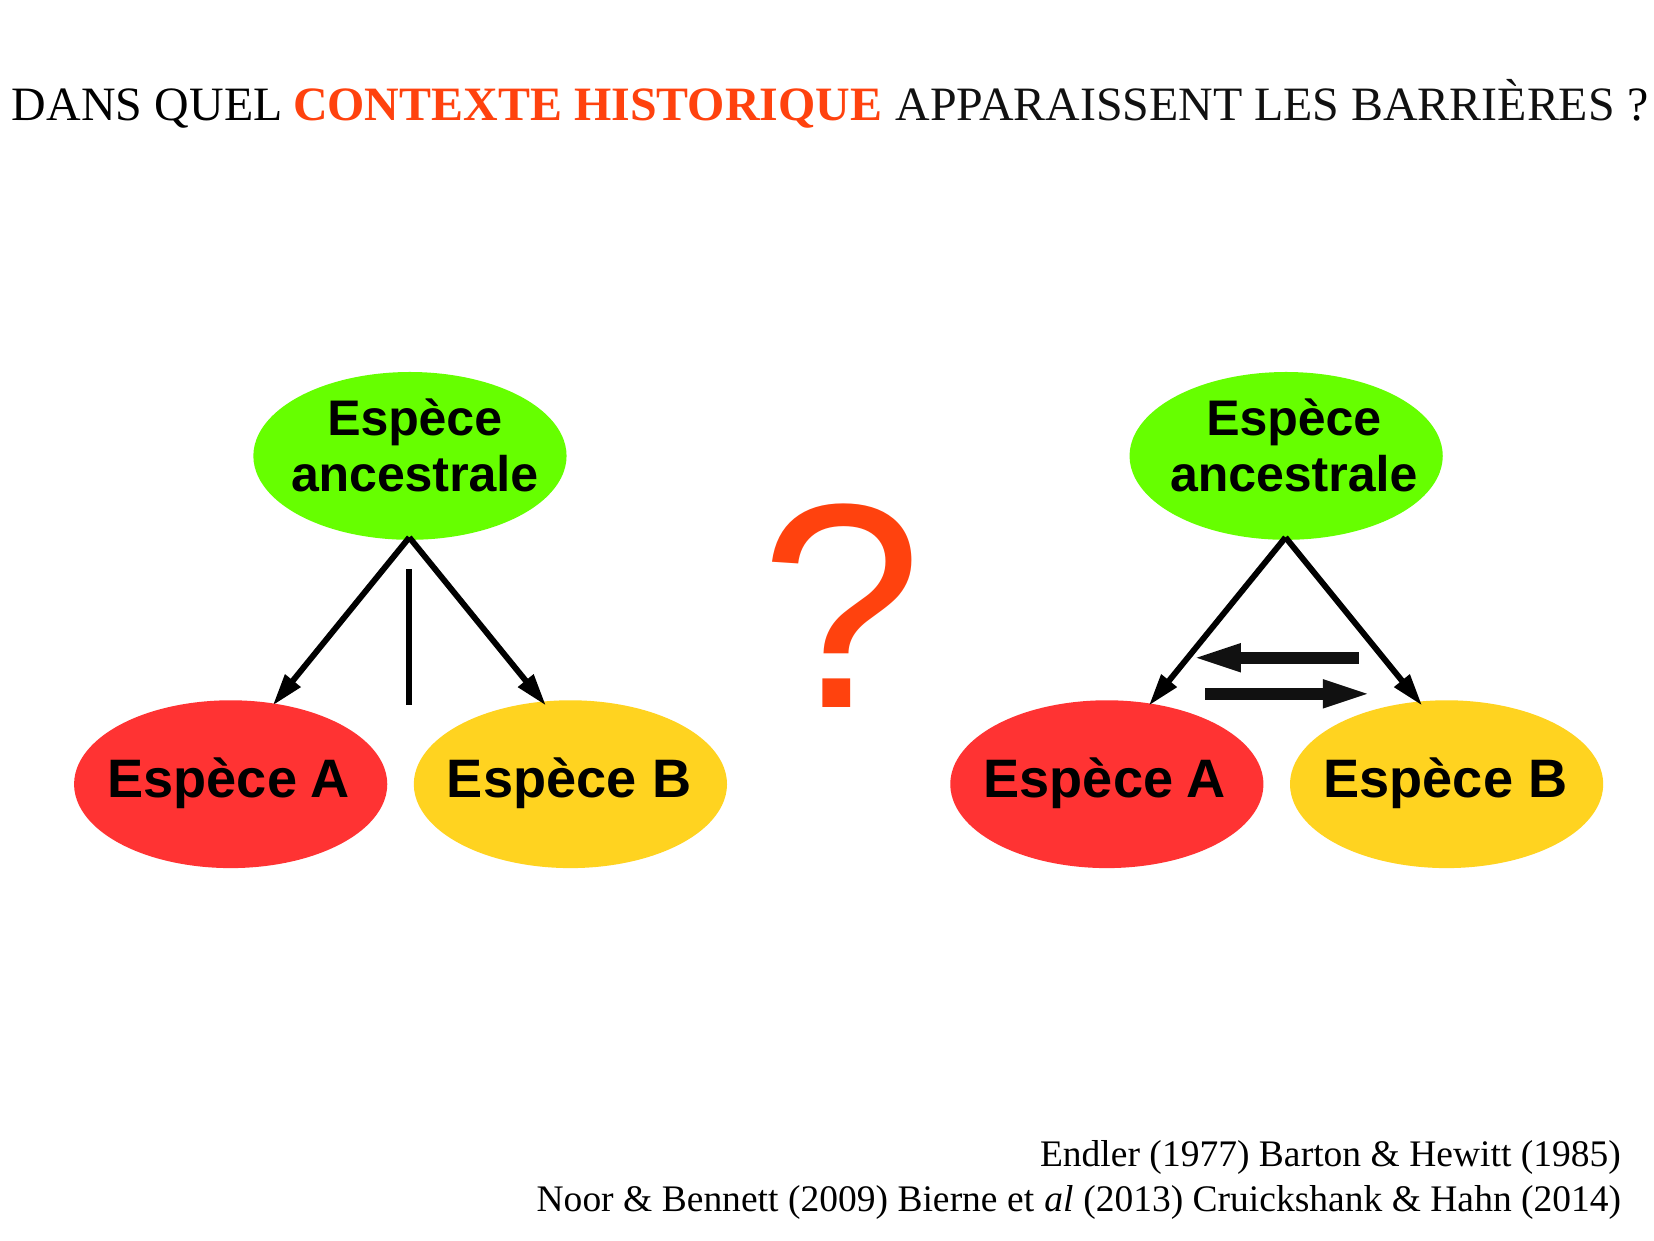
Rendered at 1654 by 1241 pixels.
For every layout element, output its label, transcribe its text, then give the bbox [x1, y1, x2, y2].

text_box Espèce B [1308, 740, 1625, 828]
text_box [74, 745, 92, 824]
text_box [973, 700, 1240, 740]
text_box Endler (1977) Barton & Hewitt (1985) Noor & Bennett (2009) Bierne et al (2013) Cruickshank & Hahn (2014) [521, 1121, 1637, 1227]
text_box [97, 700, 364, 740]
text_box Espèce ancestrale [1155, 383, 1499, 541]
text_box [332, 371, 488, 383]
text_box [1290, 745, 1308, 824]
text_box [1208, 371, 1364, 383]
text_box [1313, 828, 1581, 869]
text_box [253, 412, 276, 500]
text_box [1129, 410, 1155, 502]
text_box DANS QUEL CONTEXTE HISTORIQUE APPARAISSENT LES BARRIÈRES ? [0, 70, 1654, 139]
text_box Espèce B [432, 740, 748, 828]
text_box Espèce A [92, 740, 406, 828]
text_box Espèce ancestrale [276, 383, 620, 541]
text_box ? [745, 436, 938, 778]
text_box [1313, 700, 1580, 740]
text_box [950, 745, 968, 823]
text_box [97, 828, 365, 869]
text_box [436, 828, 705, 869]
text_box Espèce A [968, 740, 1282, 828]
text_box [413, 744, 432, 824]
text_box [437, 700, 704, 740]
text_box [973, 828, 1241, 869]
